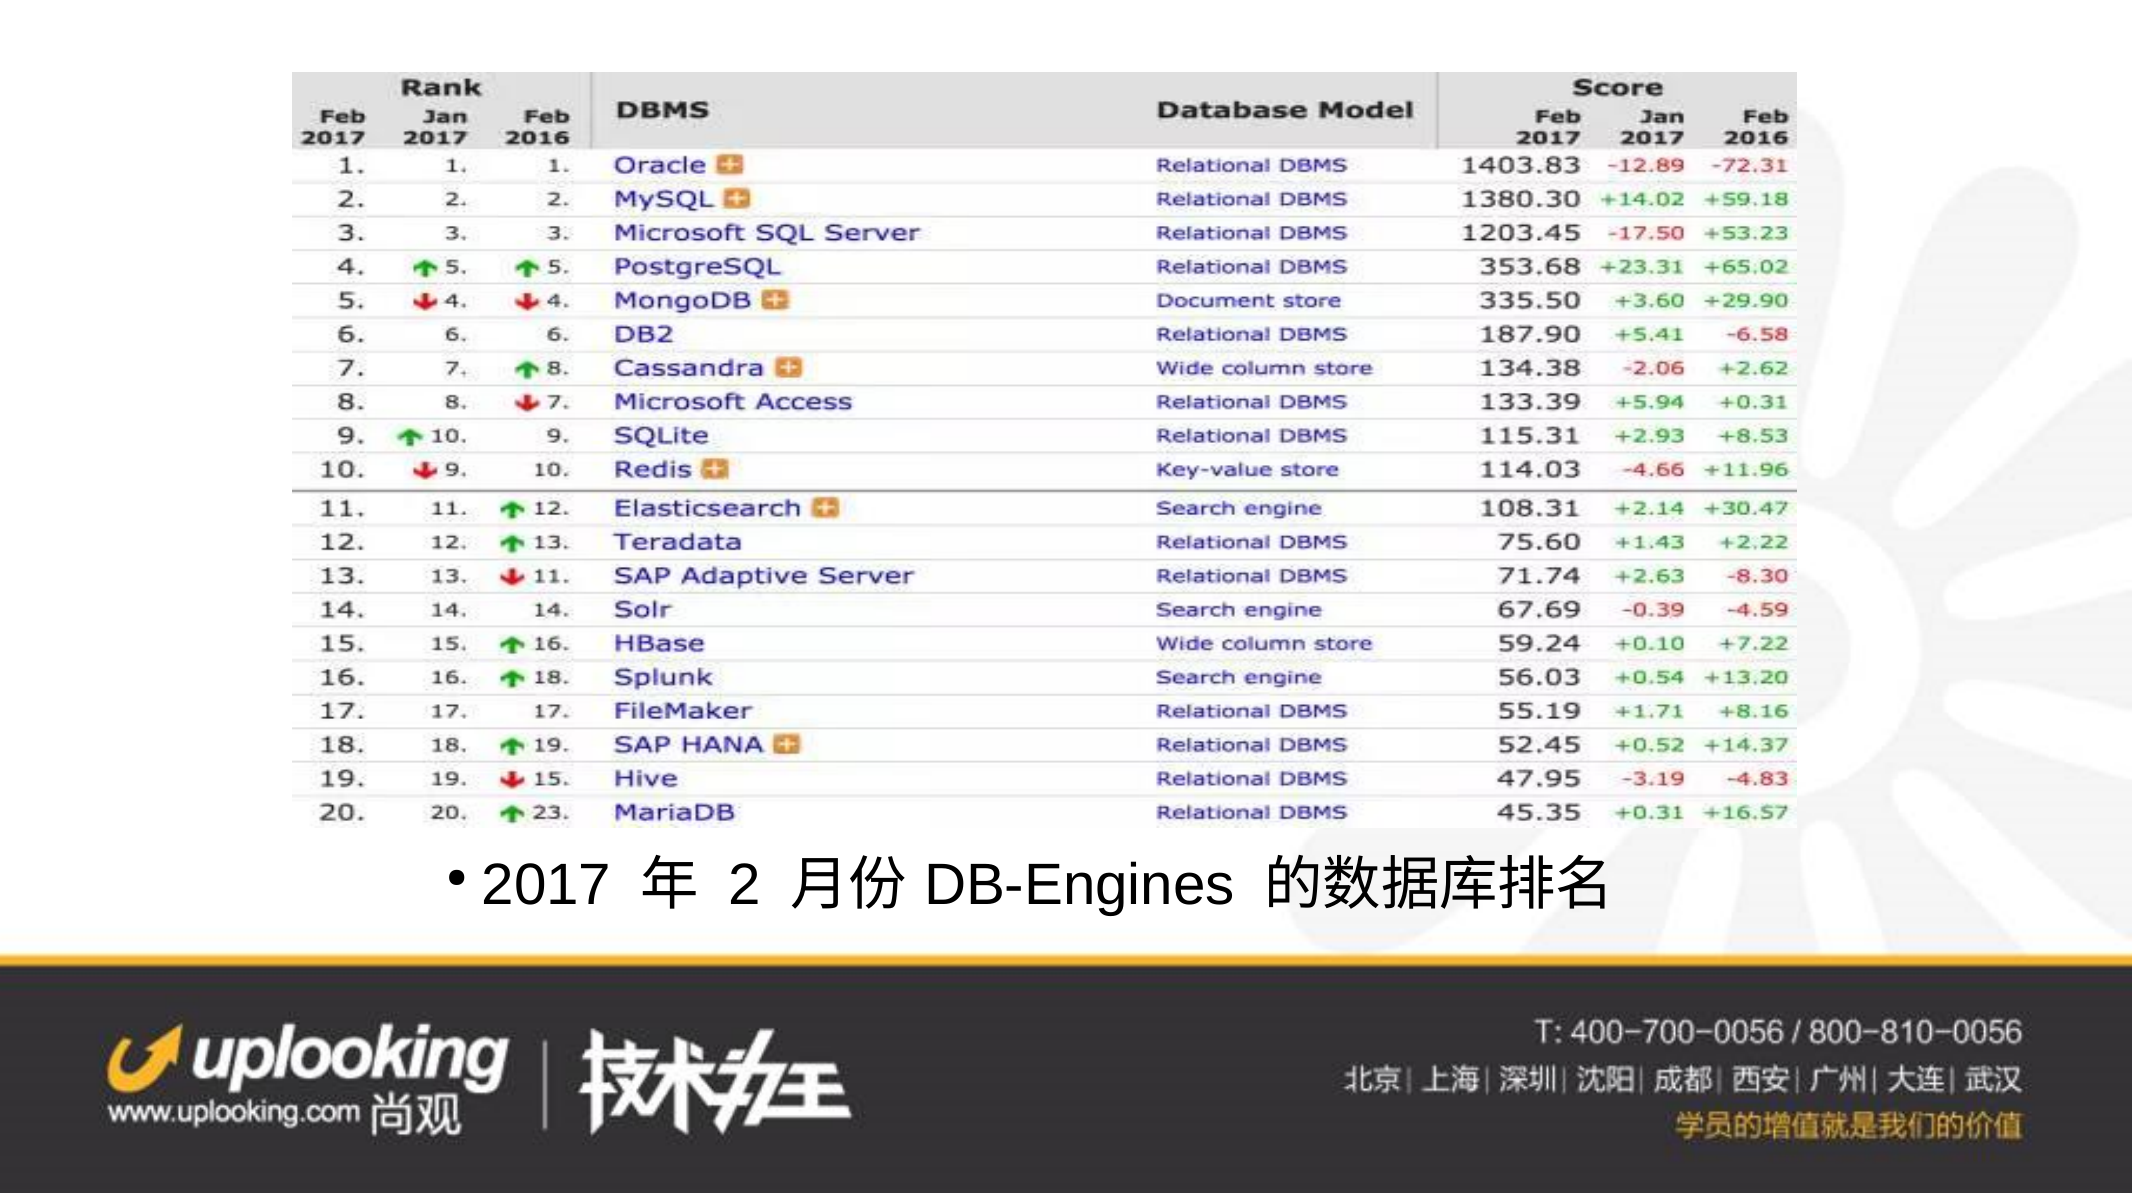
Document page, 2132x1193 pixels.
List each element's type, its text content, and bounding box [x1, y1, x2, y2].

picture [0, 0, 2132, 1193]
title 2017 年 2 月份DB-Engines 的数据库排名 [70, 779, 1990, 979]
